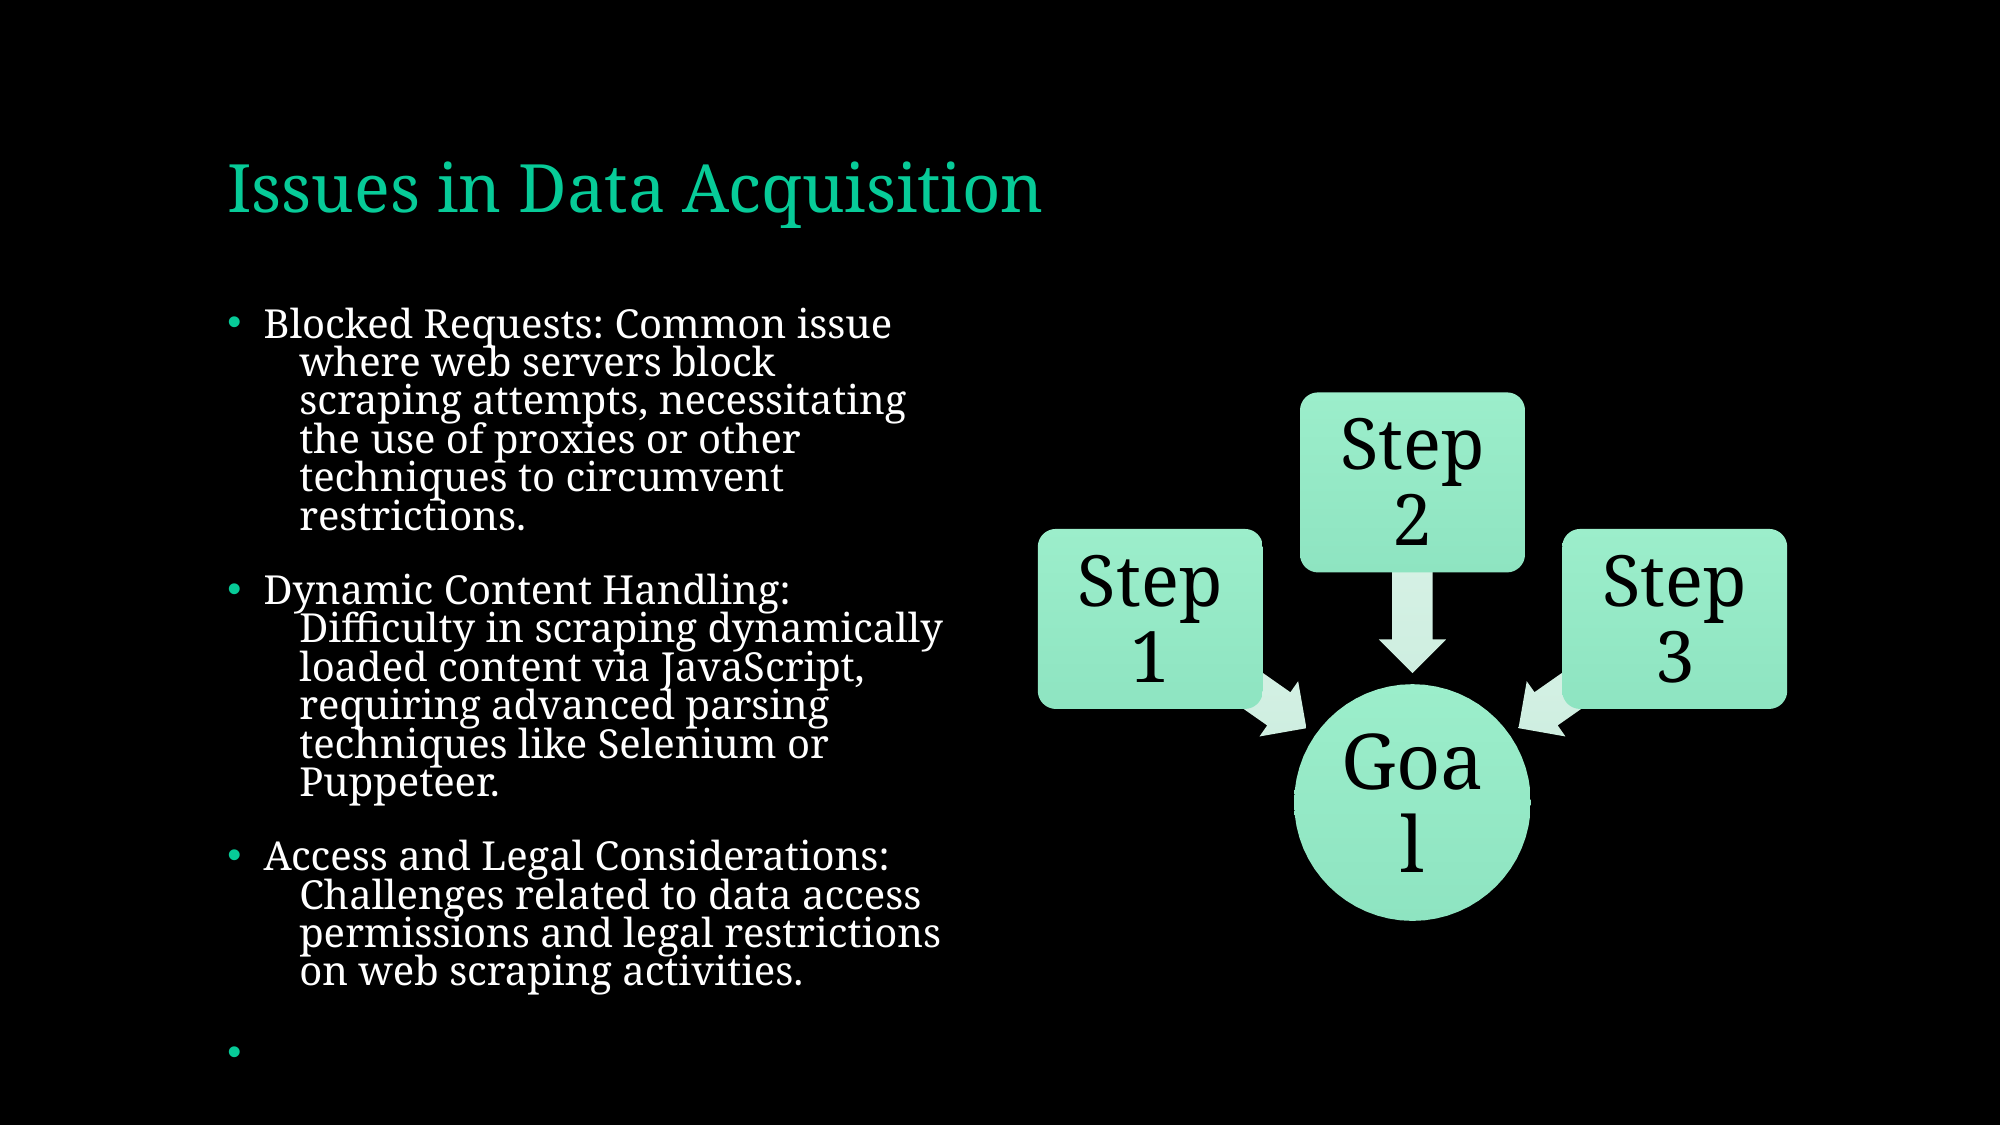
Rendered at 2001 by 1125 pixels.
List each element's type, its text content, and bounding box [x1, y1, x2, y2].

title Issues in Data Acquisition [212, 59, 1788, 235]
text_box Step 1 [1037, 528, 1263, 709]
list Blocked Requests: Common issue where web servers block scraping attempts, necessitating the use of proxies or other techniques to circumvent restrictions. Dynamic Content Handling: Difficulty in scraping dynamically loaded content via JavaScript, requiring advanced parsing techniques like Selenium or Puppeteer. Access and Legal Considerations: Challenges related to data access permissions and legal restrictions on web scraping activities. [212, 299, 963, 1014]
text_box Step 2 [1300, 392, 1525, 573]
text_box [1378, 573, 1447, 674]
text_box Goal [1294, 684, 1531, 921]
text_box Step 3 [1562, 528, 1788, 709]
text_box [1518, 672, 1582, 737]
text_box [1243, 673, 1307, 737]
